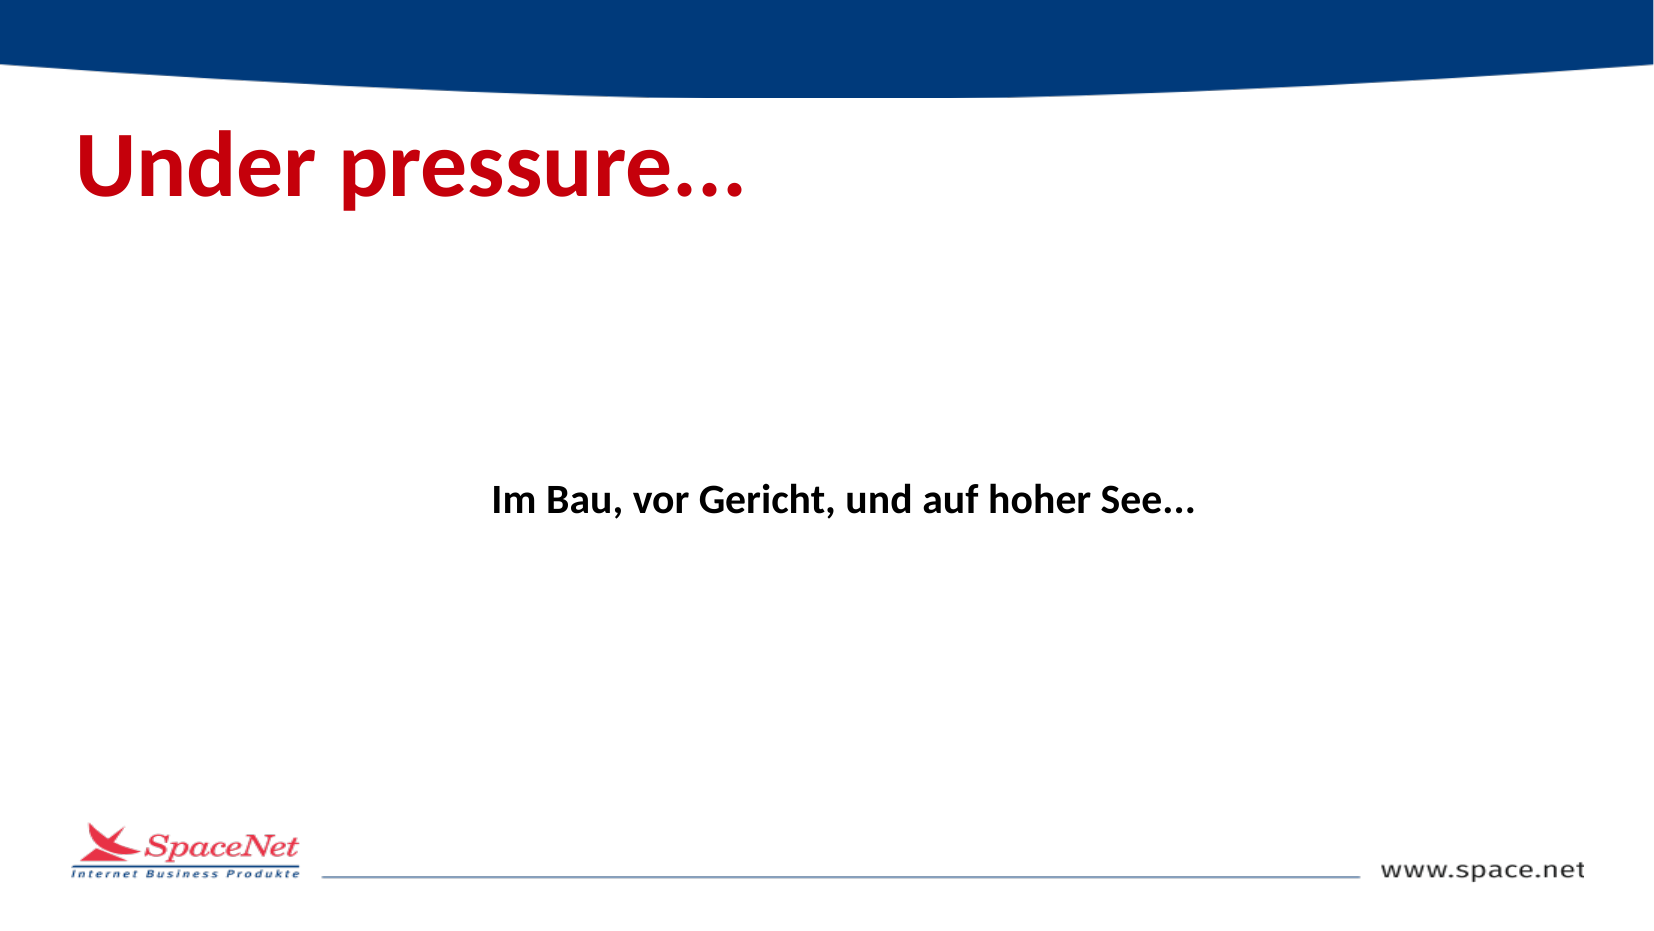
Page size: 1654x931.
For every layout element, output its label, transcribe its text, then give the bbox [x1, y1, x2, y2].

text_box Under pressure... [60, 95, 1595, 223]
text_box Im Bau, vor Gericht, und auf hoher See... [77, 223, 1576, 530]
